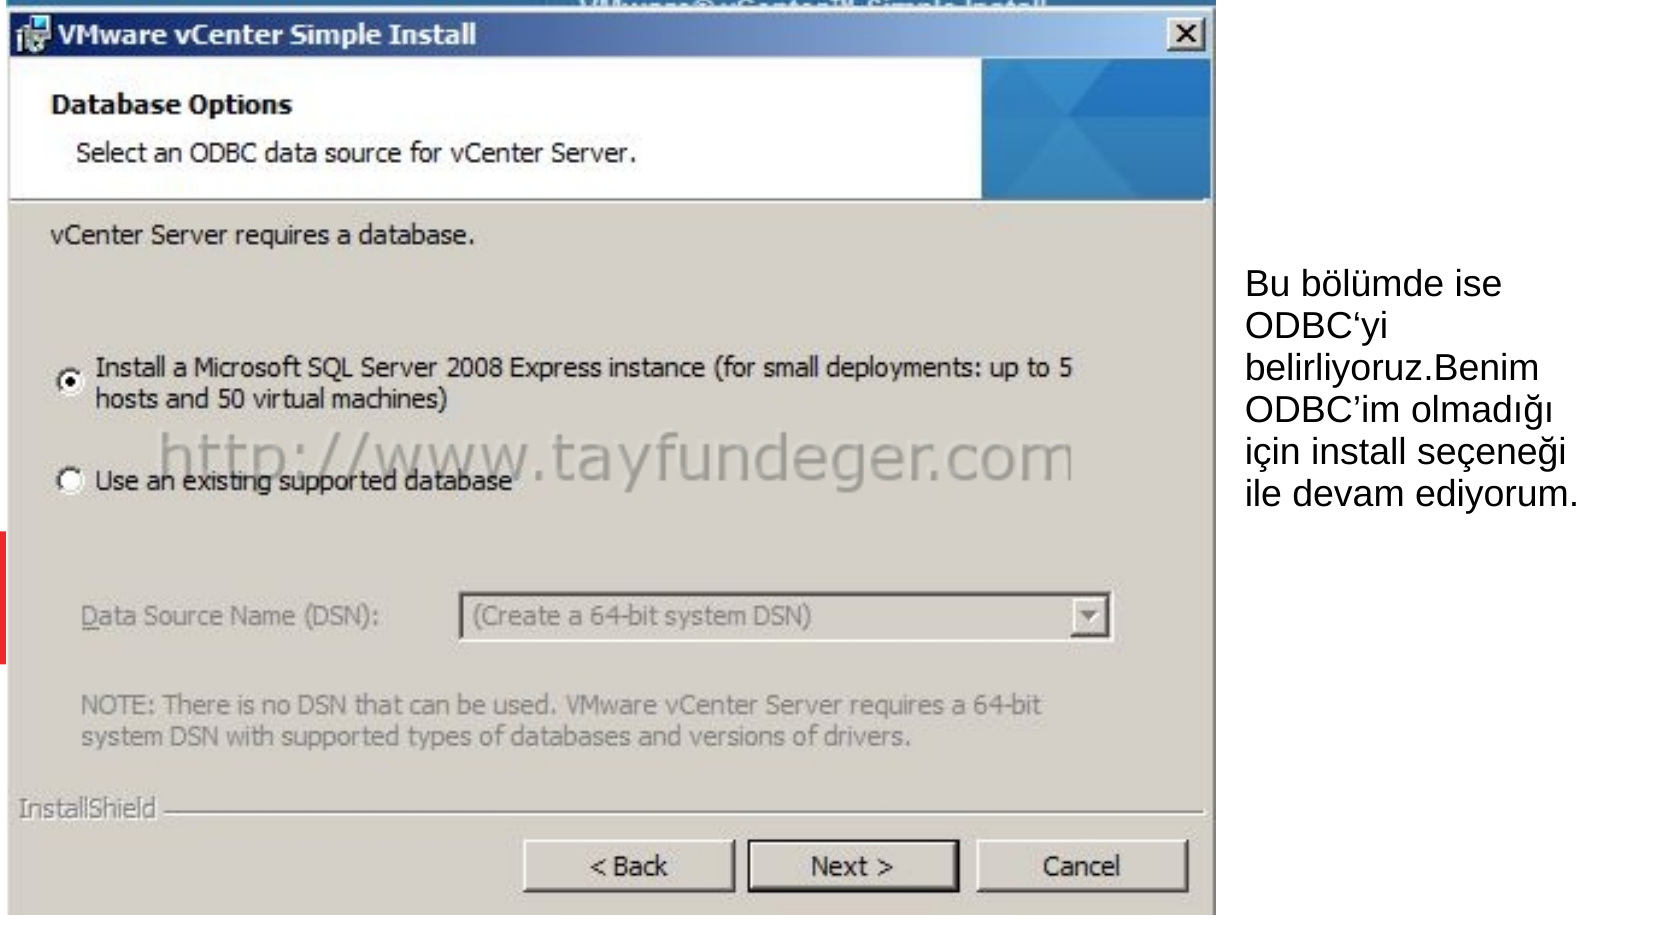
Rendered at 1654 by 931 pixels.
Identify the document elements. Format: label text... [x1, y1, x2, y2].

text_box Bu bölümde ise ODBC‘yi belirliyoruz.Benim ODBC’im olmadığı için install seçeneği ile devam ediyorum. [1230, 255, 1611, 519]
picture [6, 0, 1216, 916]
